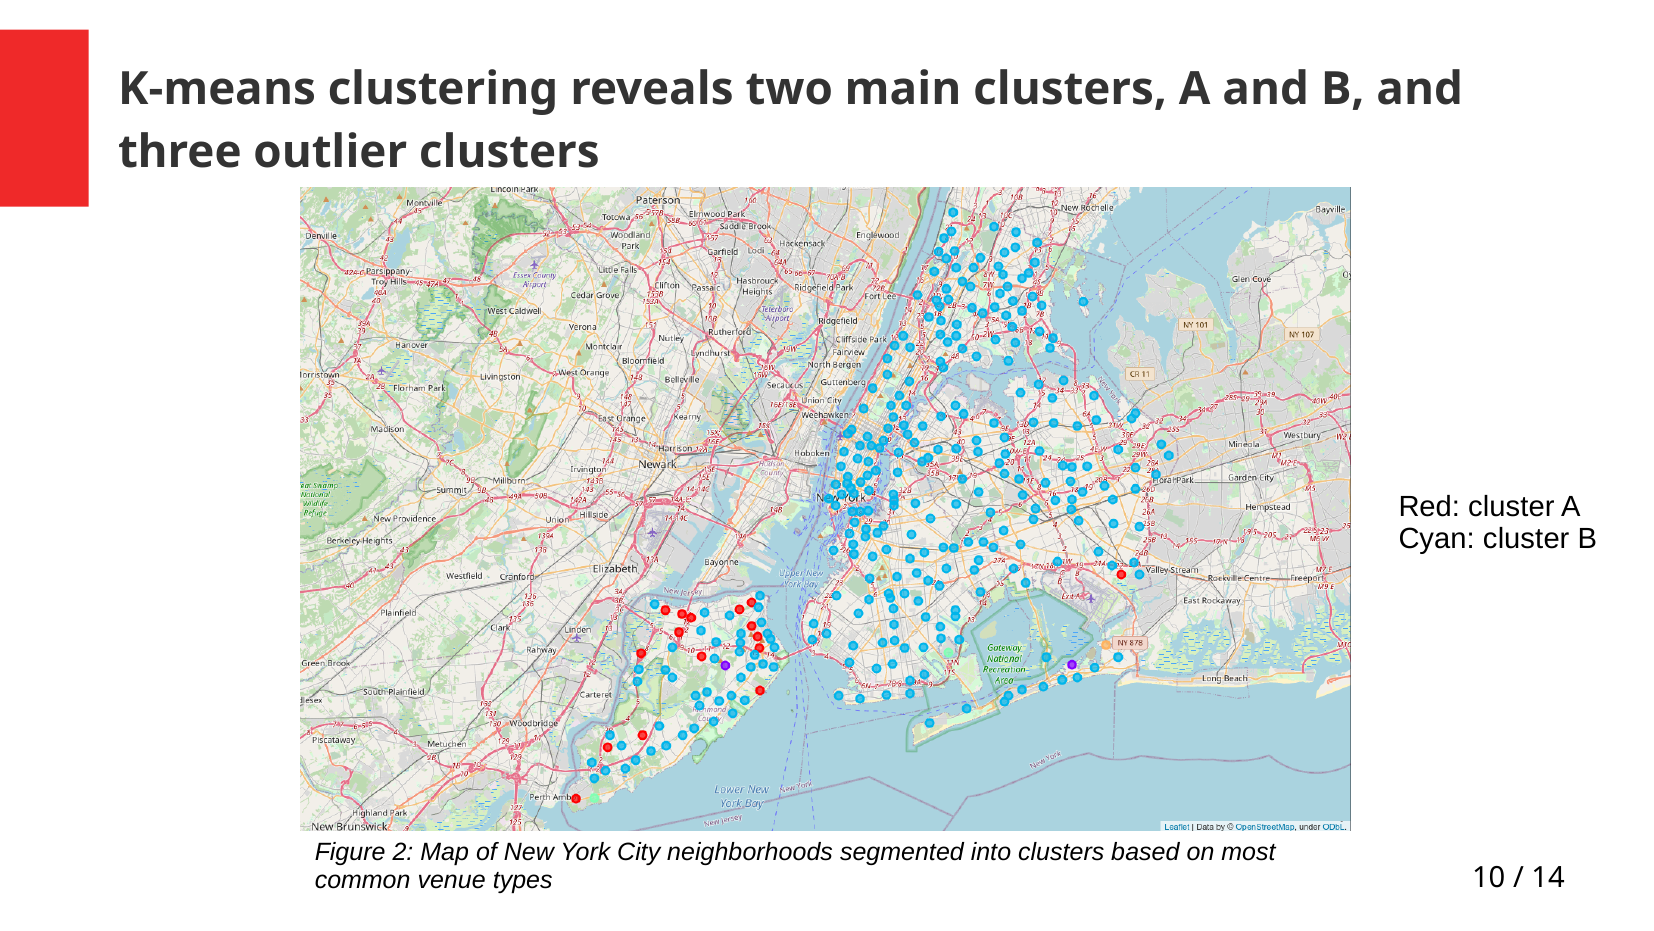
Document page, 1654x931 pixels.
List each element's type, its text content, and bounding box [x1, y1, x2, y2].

title K-means clustering reveals two main clusters, A and B, and three outlier clusters [118, 29, 1595, 207]
text_box Figure 2: Map of New York City neighborhoods segmented into clusters based on most common venue types [300, 830, 1388, 902]
picture [300, 187, 1351, 830]
text_box Red: cluster A Cyan: cluster B [1383, 482, 1613, 563]
